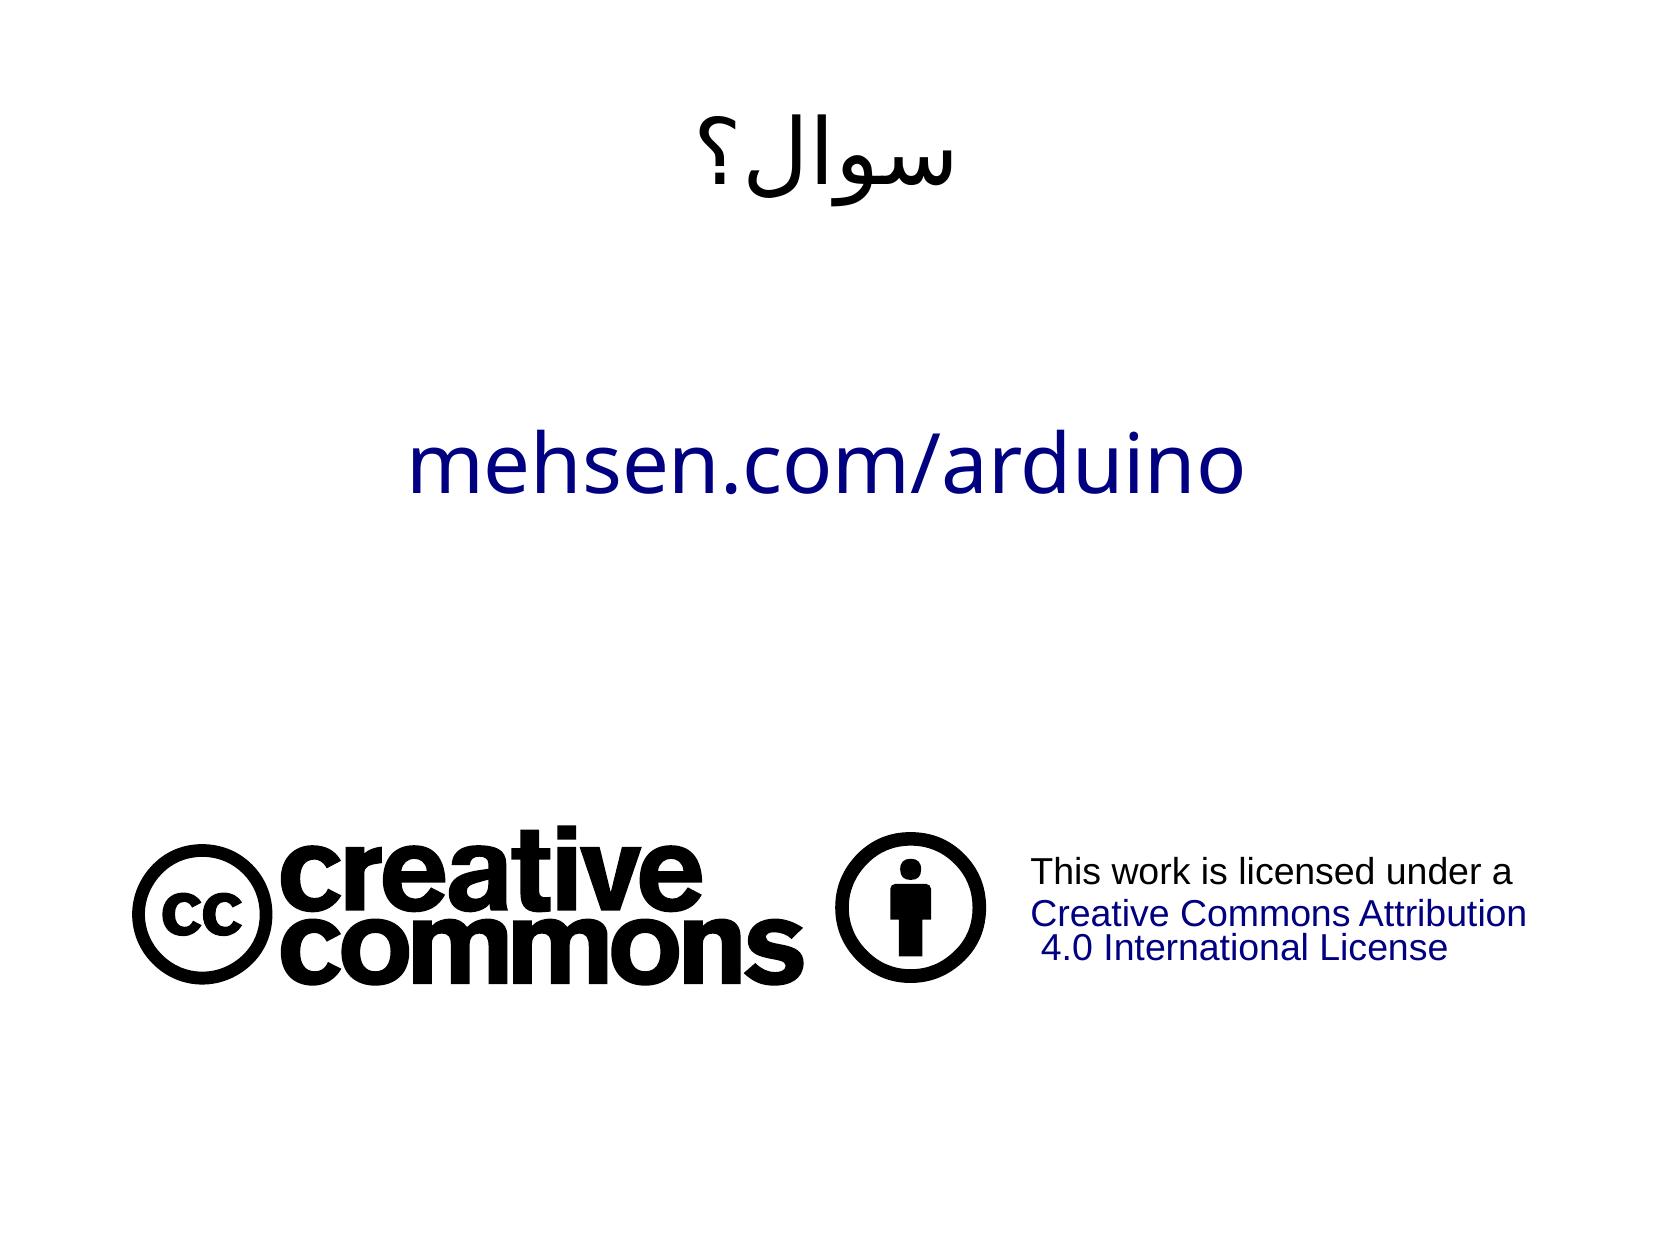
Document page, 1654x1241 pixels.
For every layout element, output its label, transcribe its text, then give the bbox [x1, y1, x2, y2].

picture [132, 825, 804, 986]
title سوال؟ [82, 49, 1571, 257]
text_box This work is licensed under a Creative Commons Attribution 4.0 International License [1015, 810, 1546, 976]
picture [834, 830, 988, 985]
list mehsen.com/arduino [82, 290, 1571, 634]
